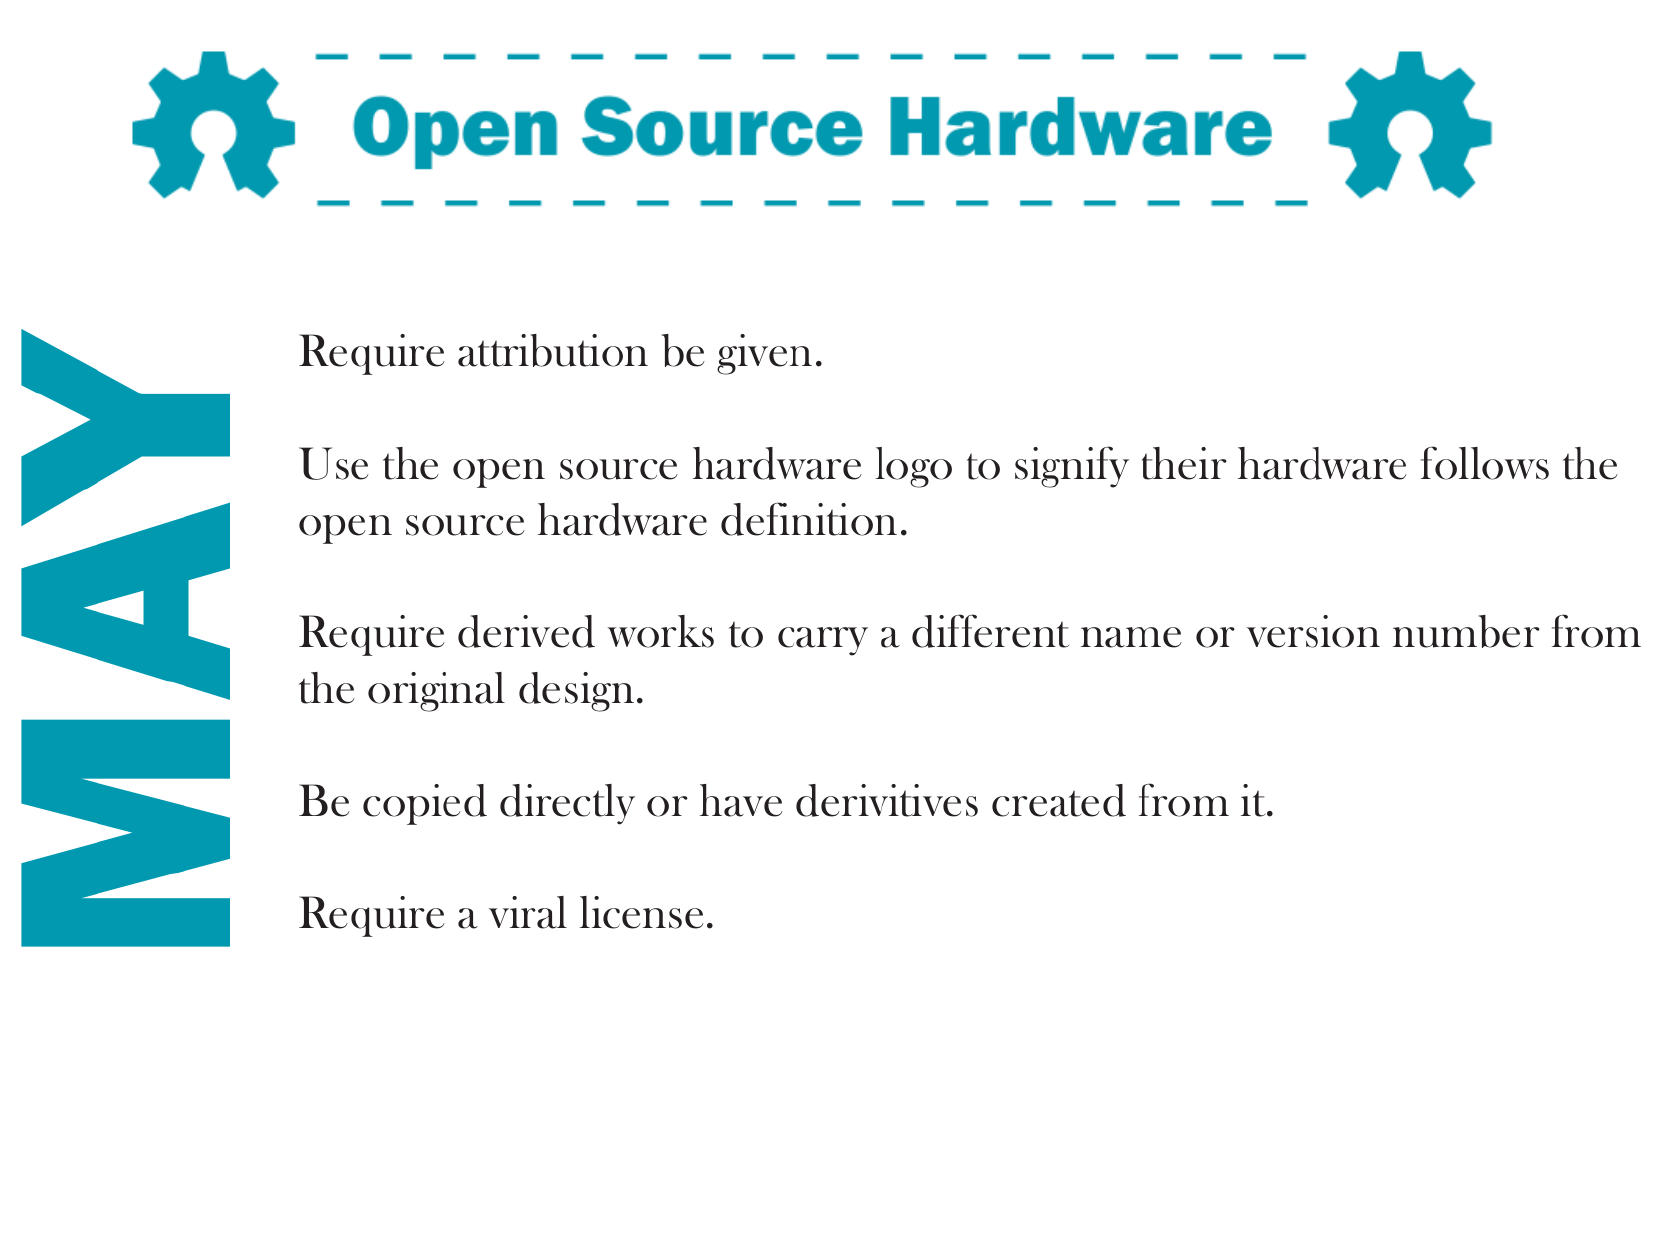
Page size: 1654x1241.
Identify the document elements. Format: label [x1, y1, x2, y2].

picture [10, 298, 1654, 970]
picture [114, 11, 1530, 240]
